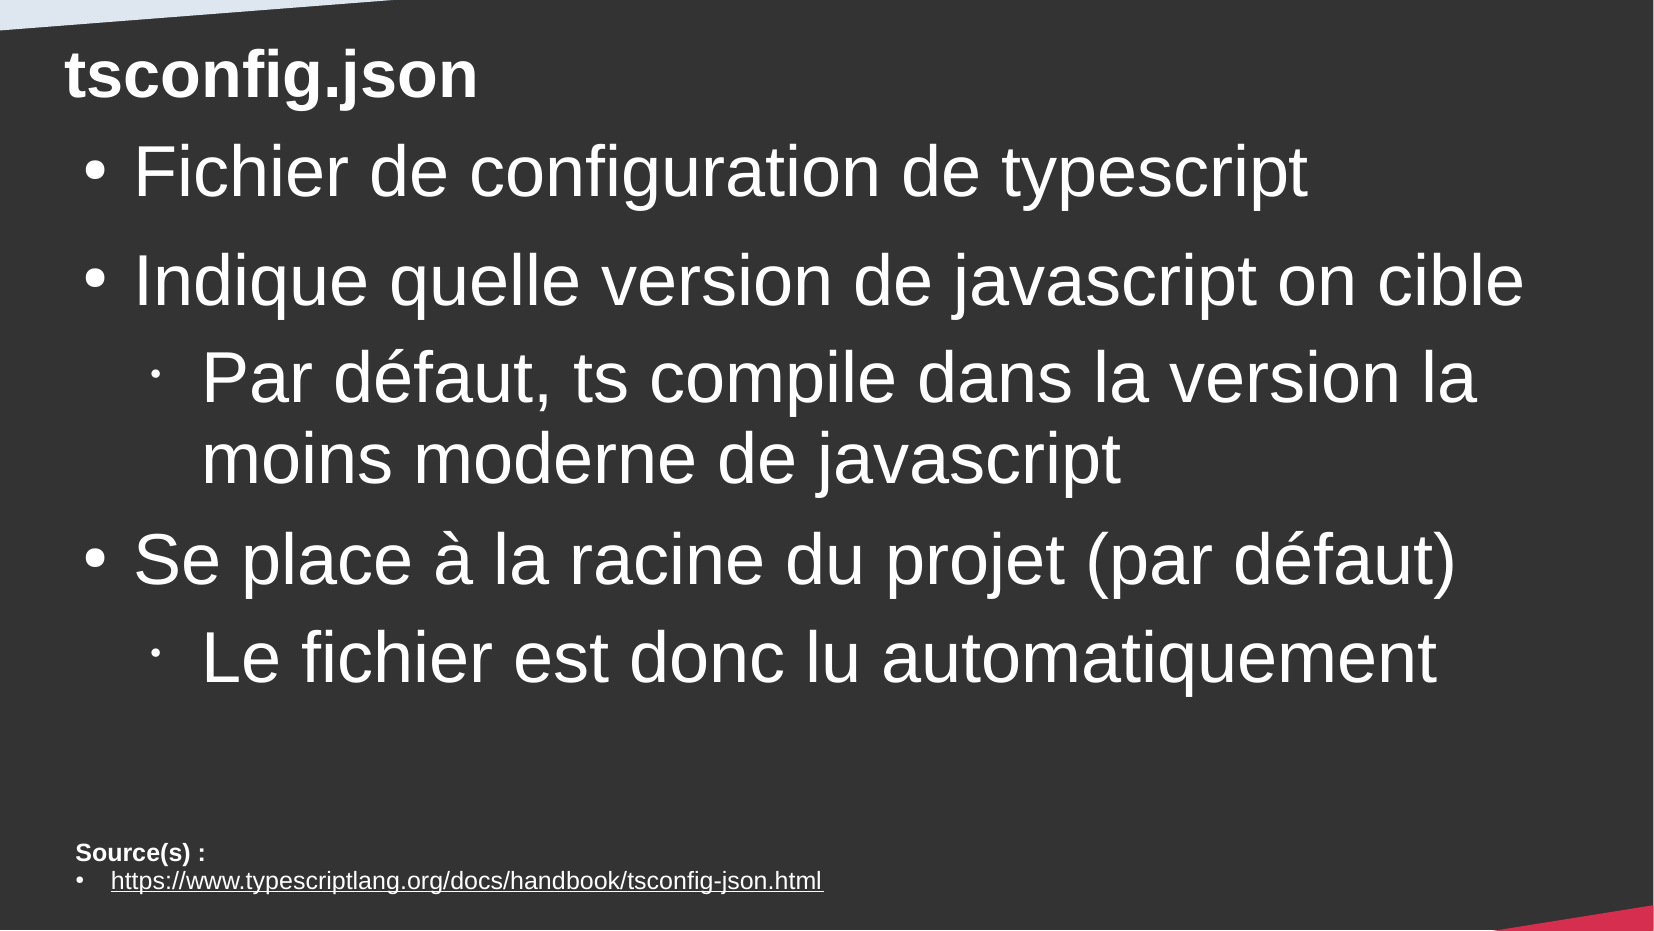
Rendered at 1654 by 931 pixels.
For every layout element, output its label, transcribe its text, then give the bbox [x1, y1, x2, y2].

text_box [0, 0, 393, 31]
text_box Source(s) : https://www.typescriptlang.org/docs/handbook/tsconfig-json.html [60, 775, 1546, 903]
text_box [1492, 905, 1654, 931]
list Fichier de configuration de typescript Indique quelle version de javascript on cible Par défaut, ts compile dans la version la moins moderne de javascript Se place à la racine du projet (par défaut) Le fichier est donc lu automatiquement [65, 131, 1544, 709]
title tsconfig.json [64, 37, 1365, 113]
